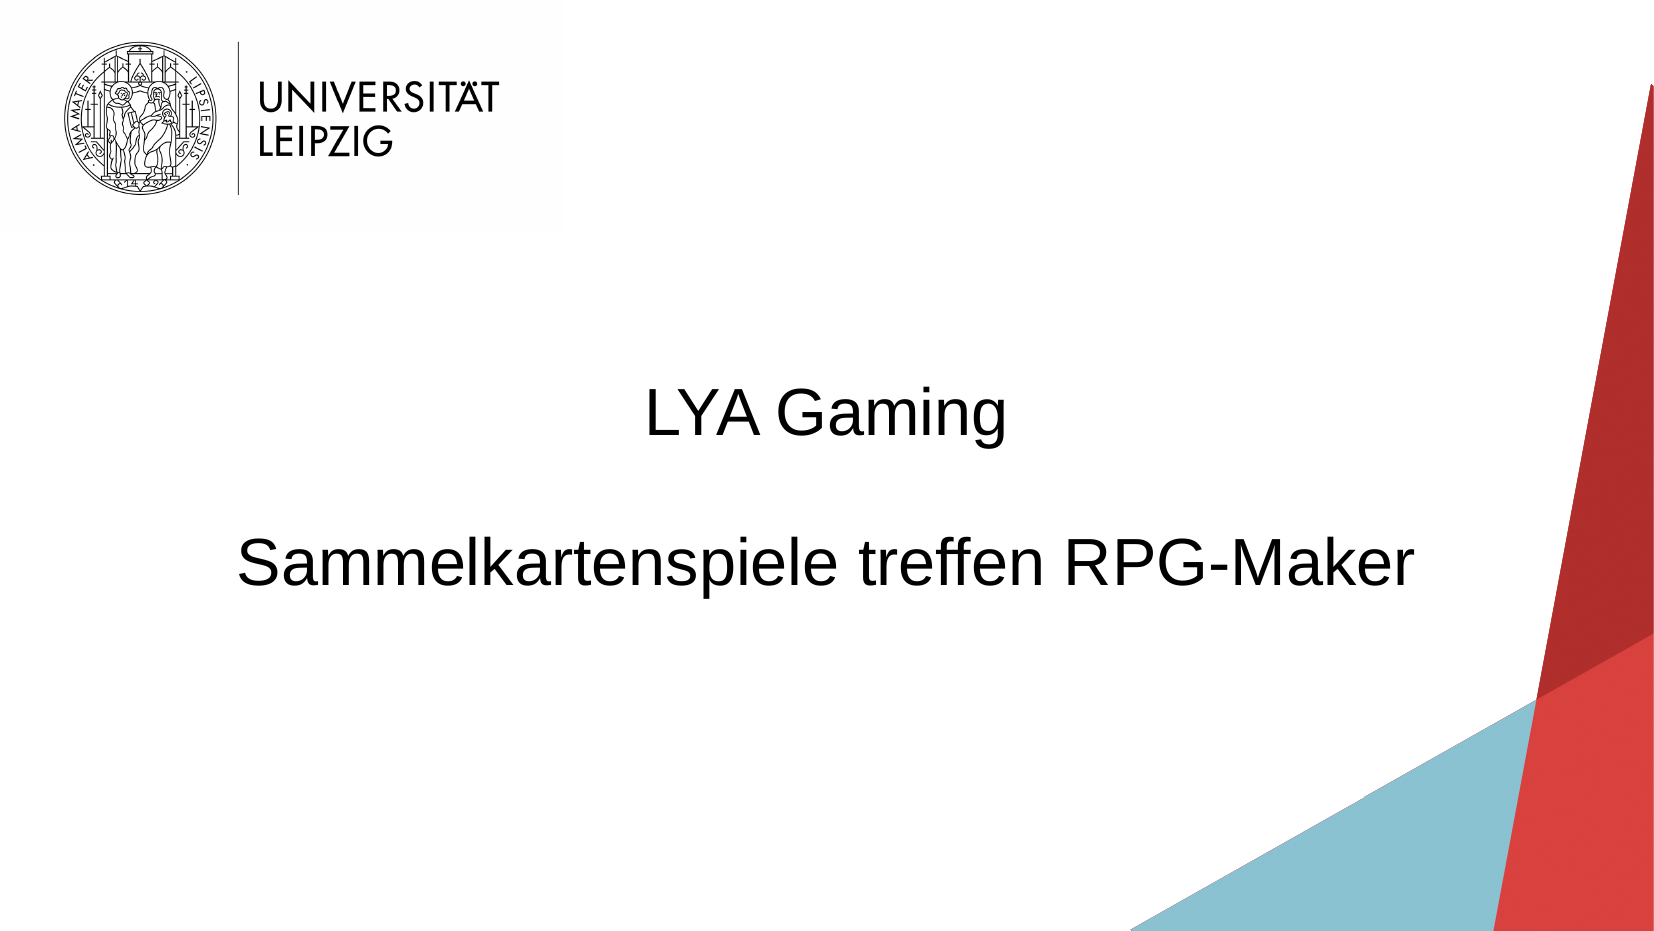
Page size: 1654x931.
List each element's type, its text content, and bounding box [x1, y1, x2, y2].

subtitle LYA Gaming Sammelkartenspiele treffen RPG-Maker [82, 217, 1075, 758]
picture [0, 0, 563, 237]
picture [1075, 84, 1654, 931]
